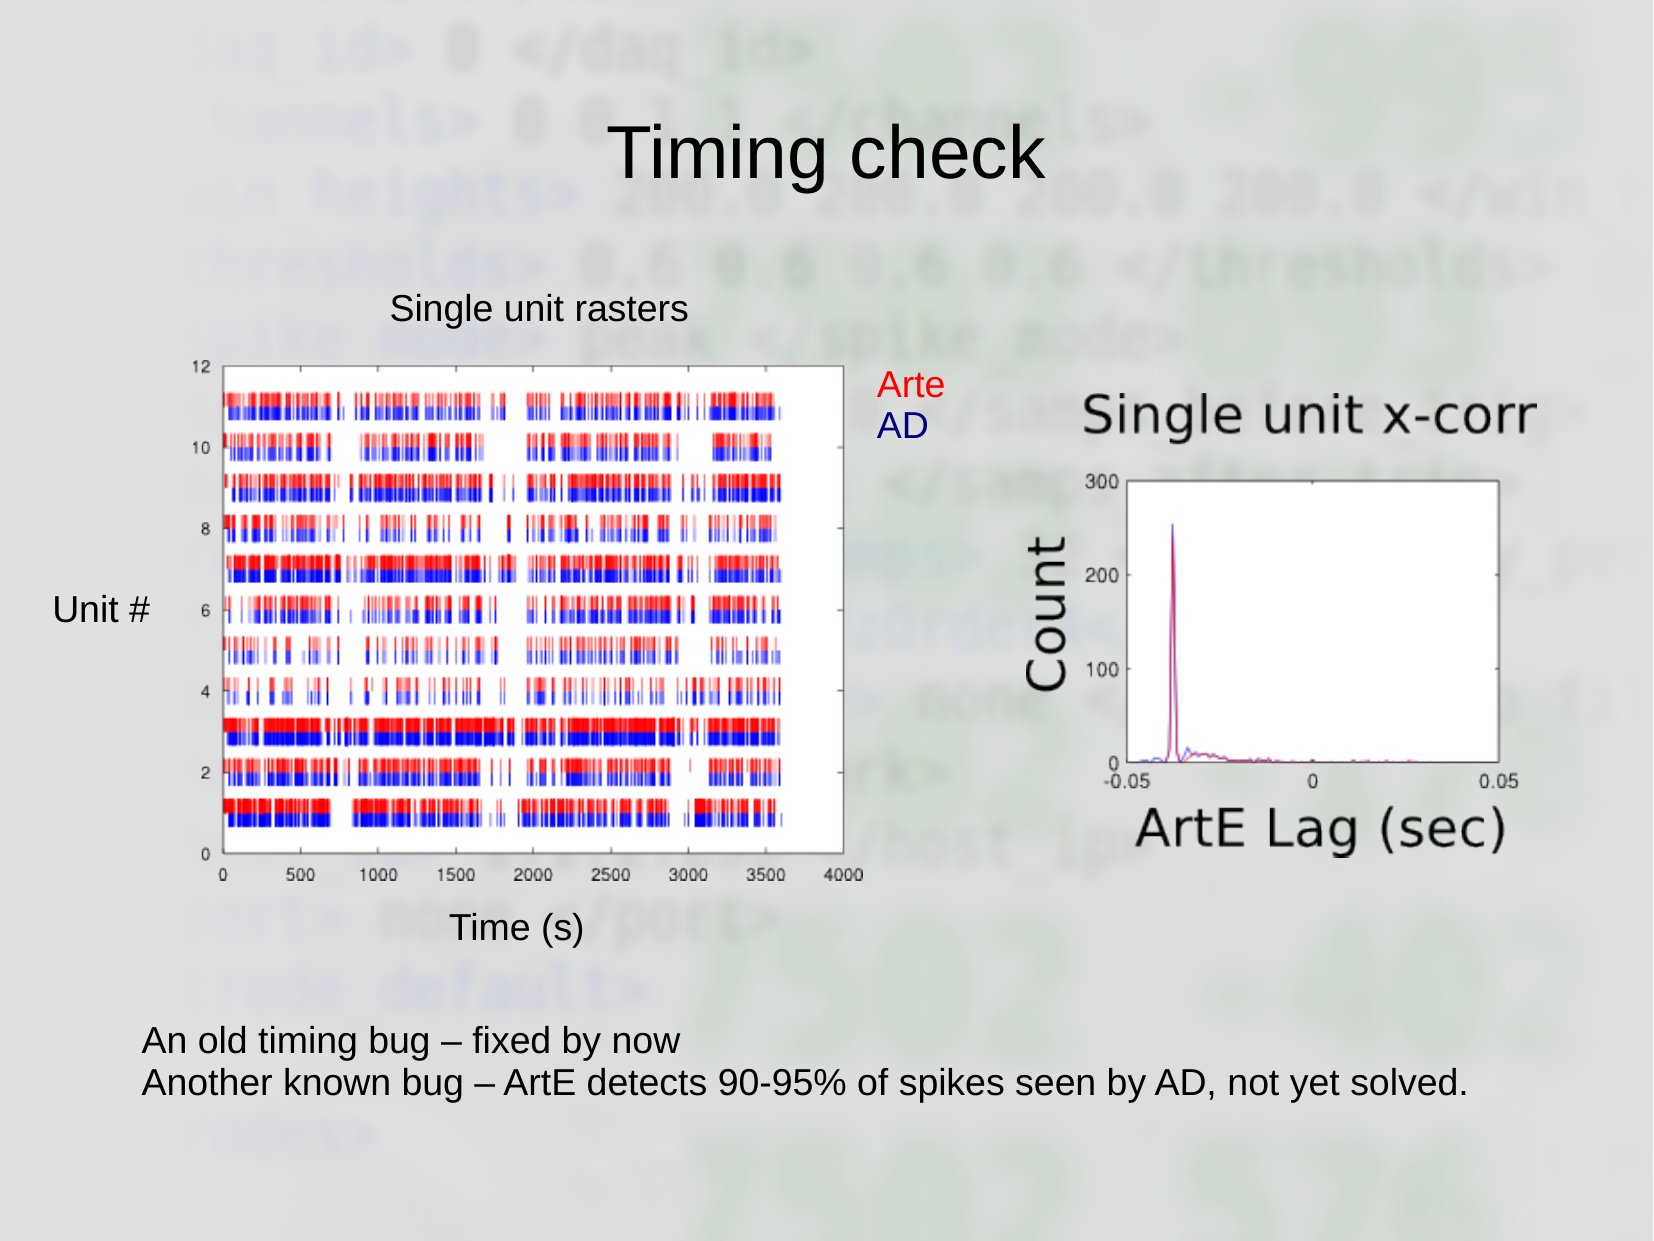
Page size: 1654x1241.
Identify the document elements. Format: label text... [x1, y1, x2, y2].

title Timing check [82, 49, 1571, 257]
text_box Time (s) [434, 898, 602, 961]
text_box An old timing bug – fixed by now Another known bug – ArtE detects 90-95% of spikes seen by AD, not yet solved. [126, 1012, 1489, 1121]
text_box Arte AD [862, 355, 961, 469]
text_box Single unit rasters [374, 280, 704, 342]
text_box Unit # [37, 580, 165, 642]
picture [0, 0, 1654, 1241]
